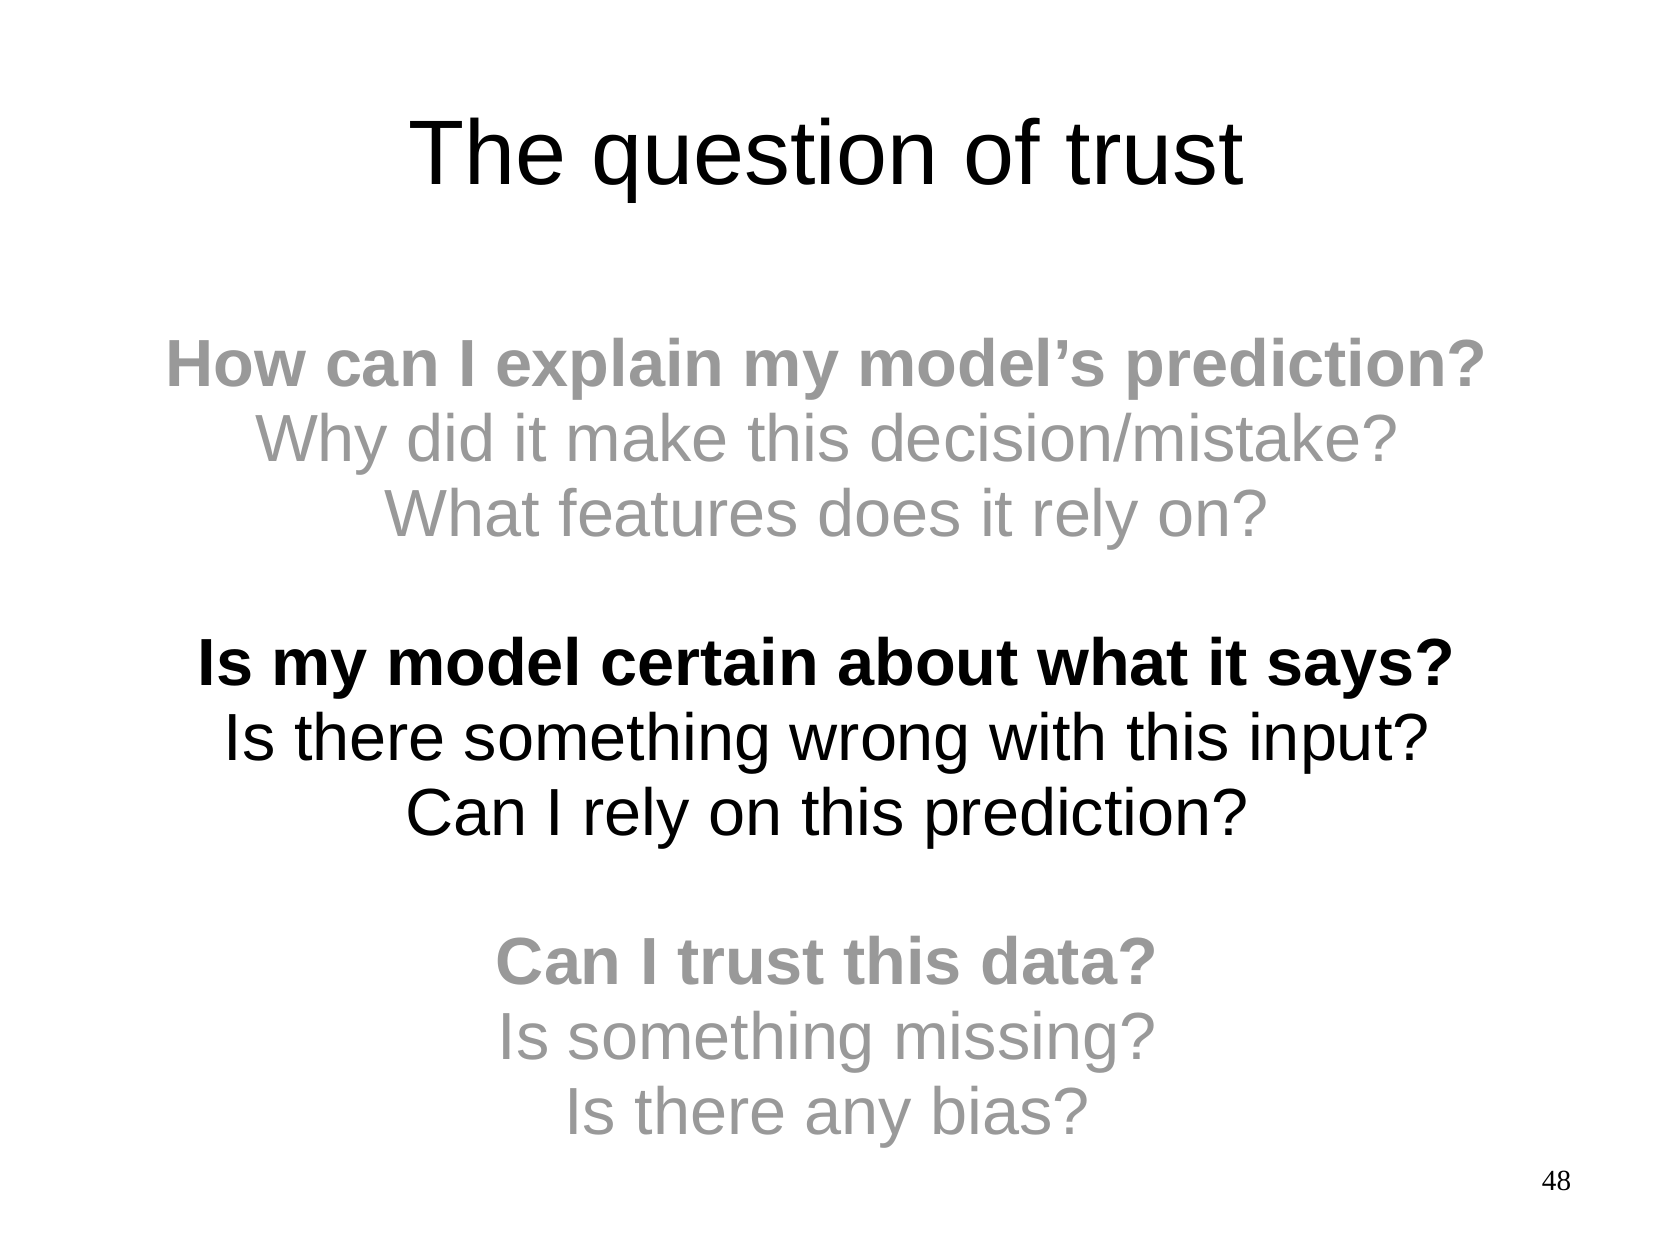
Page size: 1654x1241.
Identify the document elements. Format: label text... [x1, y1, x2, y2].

title The question of trust [82, 49, 1571, 257]
subtitle How can I explain my model’s prediction? Why did it make this decision/mistake? What features does it rely on? Is my model certain about what it says? Is there something wrong with this input? Can I rely on this prediction? Can I trust this data? Is something missing? Is there any bias? [147, 290, 1507, 1185]
